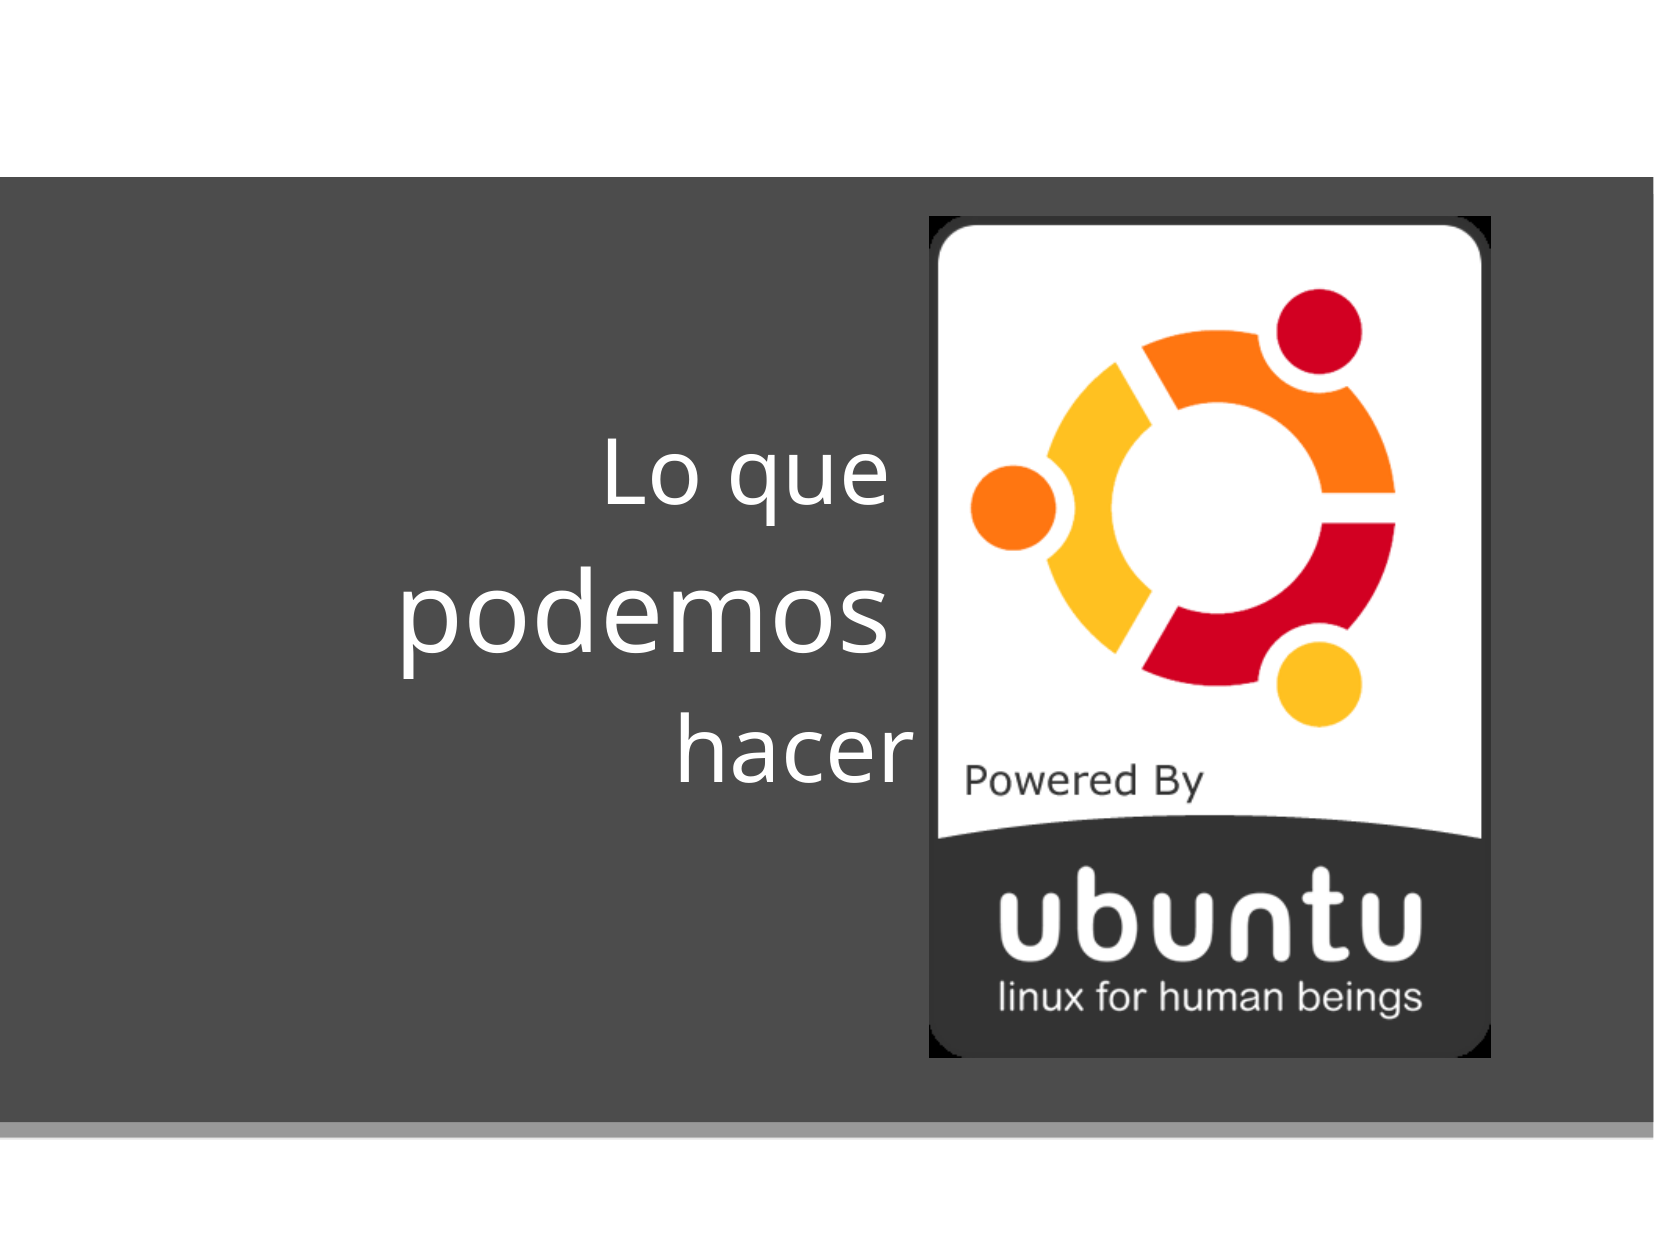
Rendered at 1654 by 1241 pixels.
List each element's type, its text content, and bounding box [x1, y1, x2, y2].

title Lo que podemos hacer [206, 436, 916, 781]
picture [929, 216, 1491, 1058]
